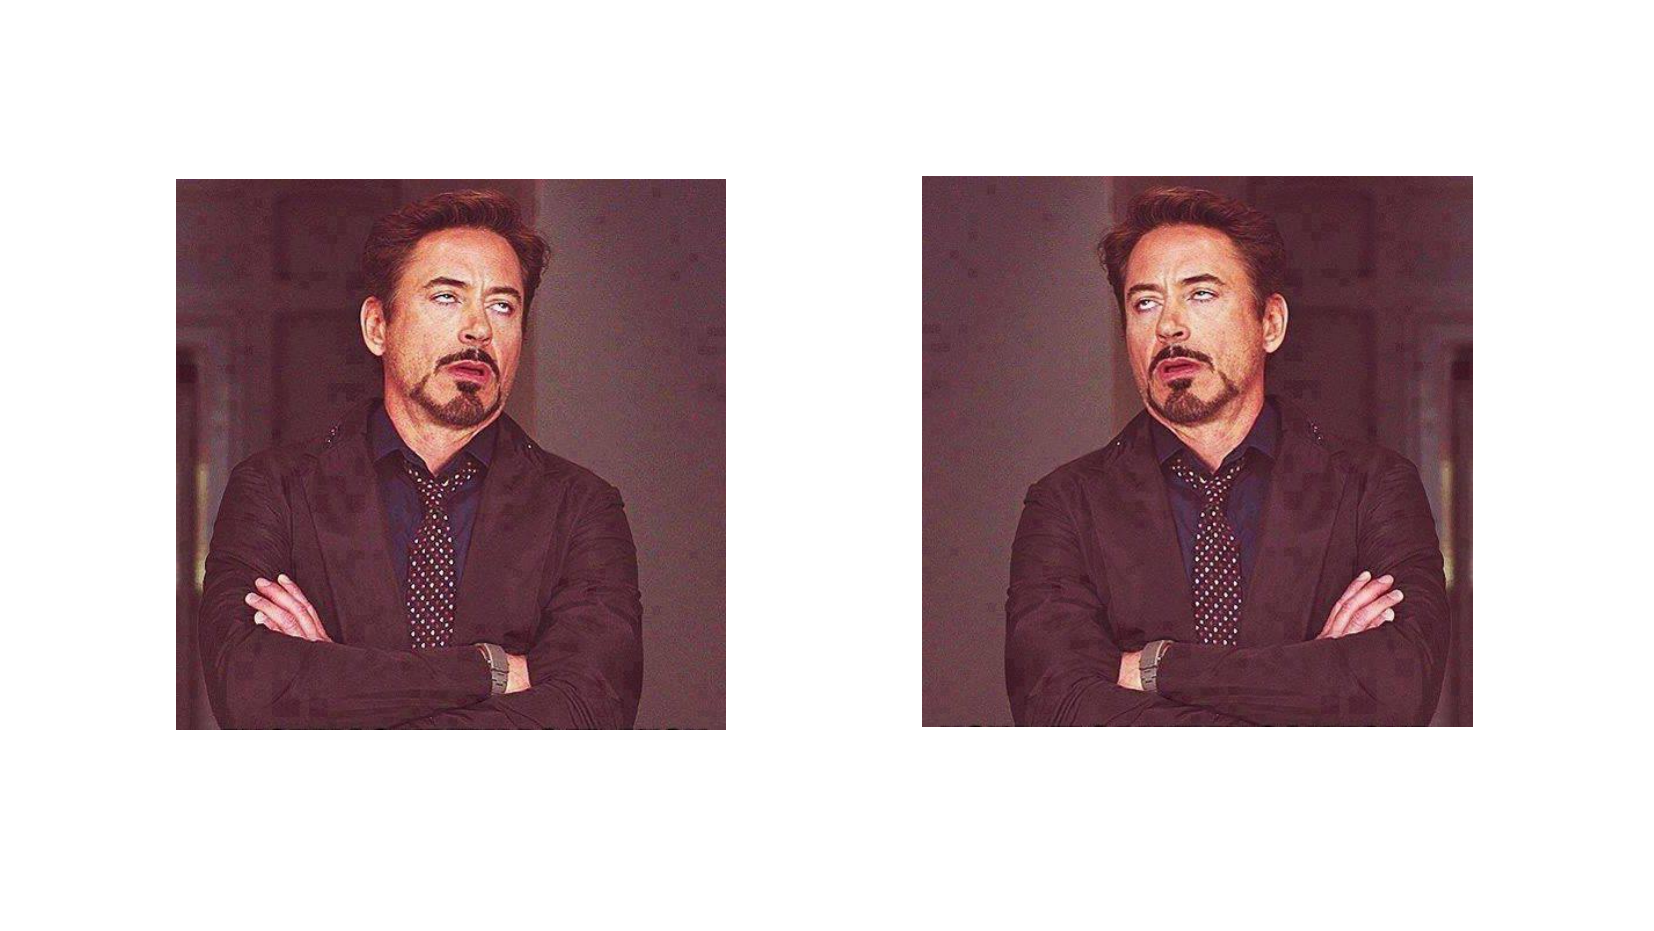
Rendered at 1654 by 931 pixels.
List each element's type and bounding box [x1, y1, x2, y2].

picture [922, 176, 1473, 727]
picture [176, 179, 726, 730]
